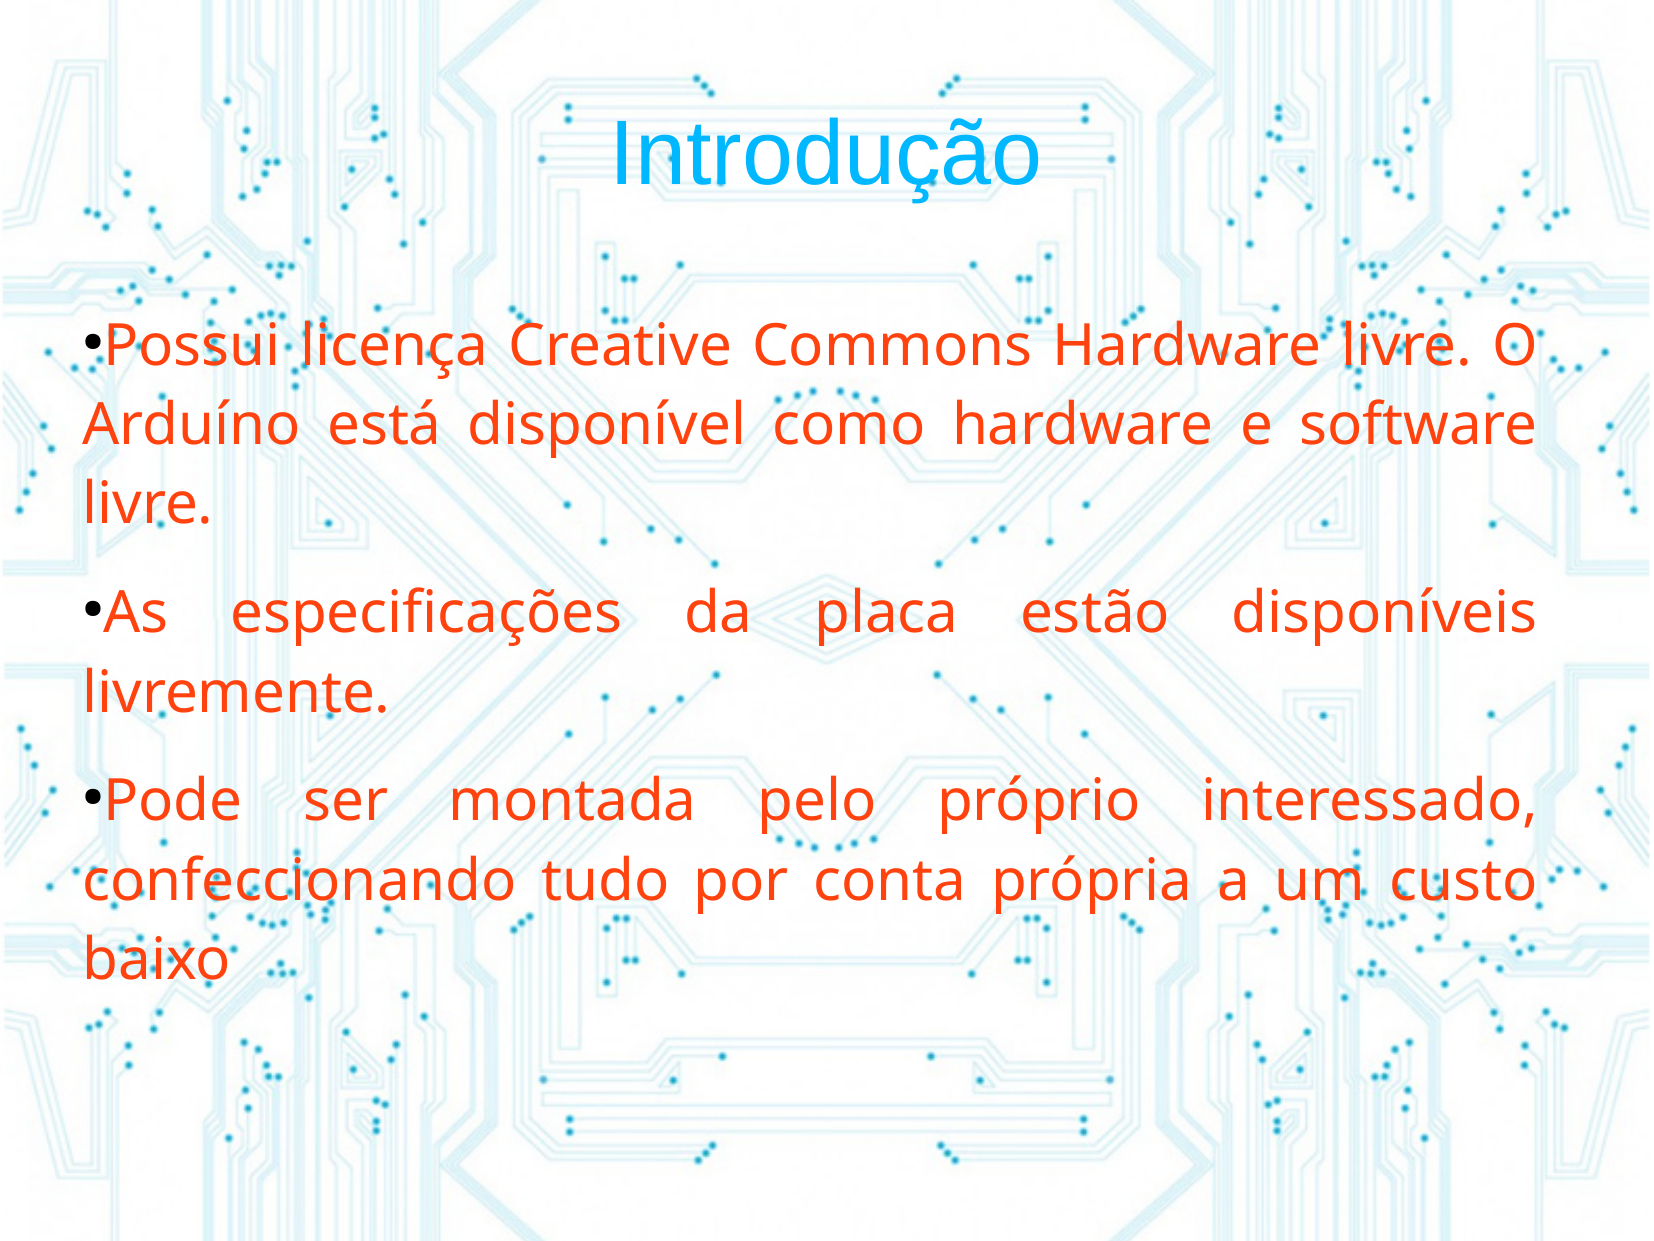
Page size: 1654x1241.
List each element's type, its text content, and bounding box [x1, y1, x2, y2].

picture [0, 0, 1654, 1241]
subtitle Possui licença Creative Commons Hardware livre. O Arduíno está disponível como hardware e software livre. As especificações da placa estão disponíveis livremente. Pode ser montada pelo próprio interessado, confeccionando tudo por conta própria a um custo baixo [82, 290, 1538, 1010]
title Introdução [82, 49, 1571, 257]
